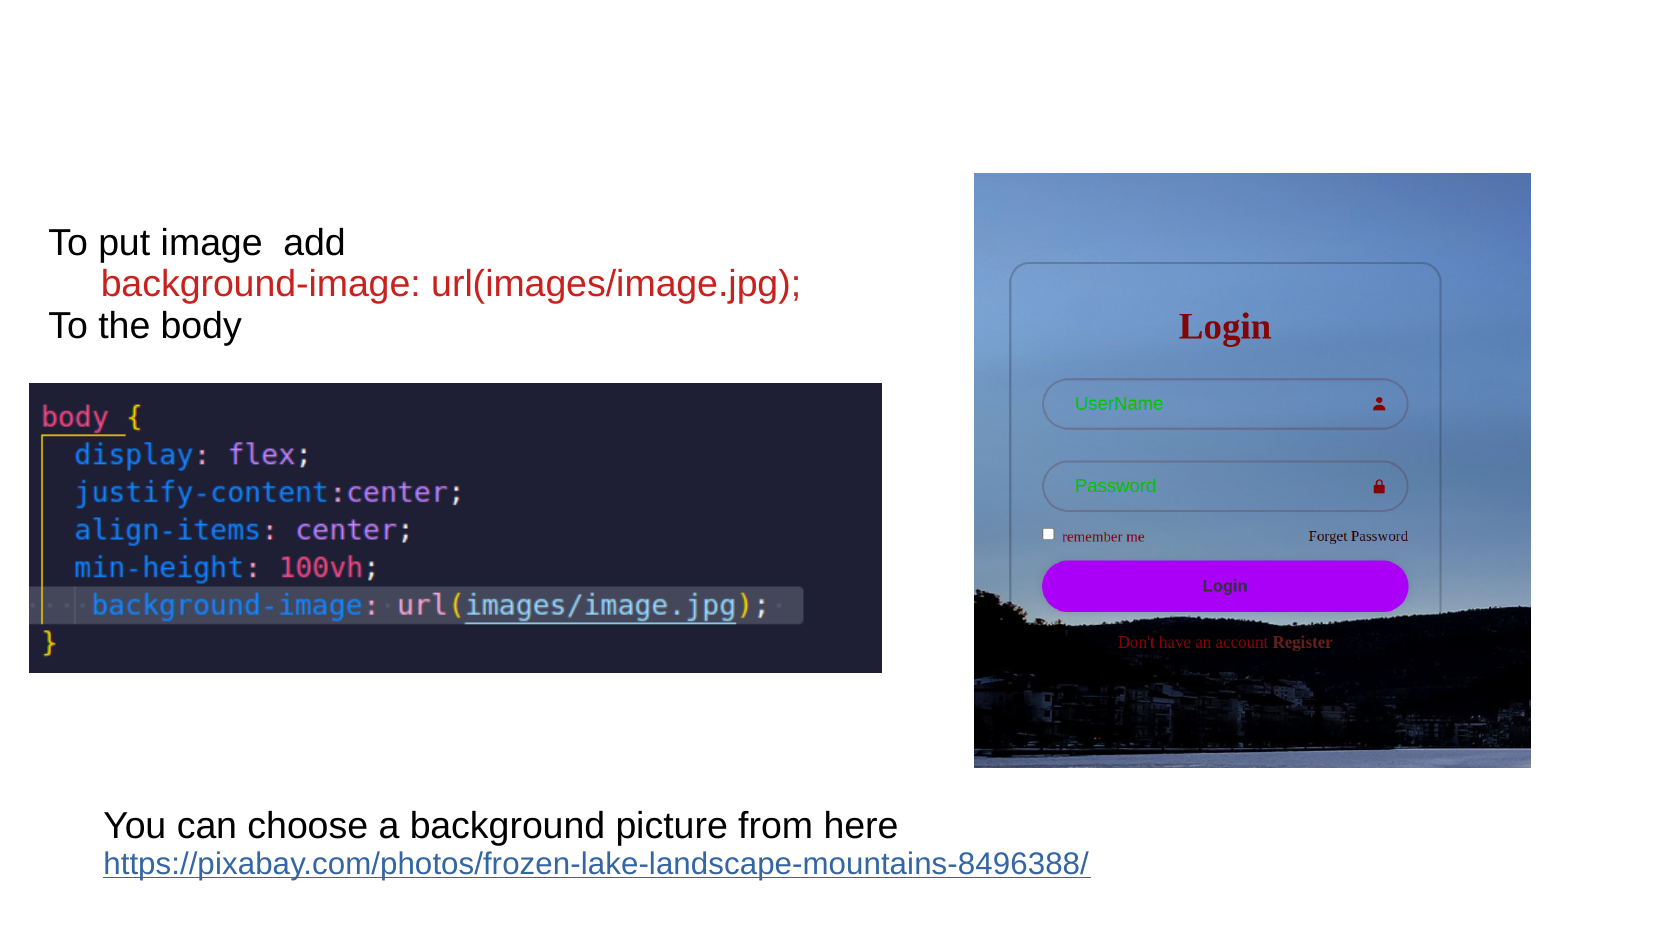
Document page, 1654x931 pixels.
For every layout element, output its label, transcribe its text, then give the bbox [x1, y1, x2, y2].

picture [29, 383, 882, 673]
text_box You can choose a background picture from here https://pixabay.com/photos/frozen-lake-landscape-mountains-8496388/ [88, 797, 1293, 897]
picture [974, 173, 1531, 768]
text_box To put image add background-image: url(images/image.jpg); To the body [33, 213, 827, 355]
